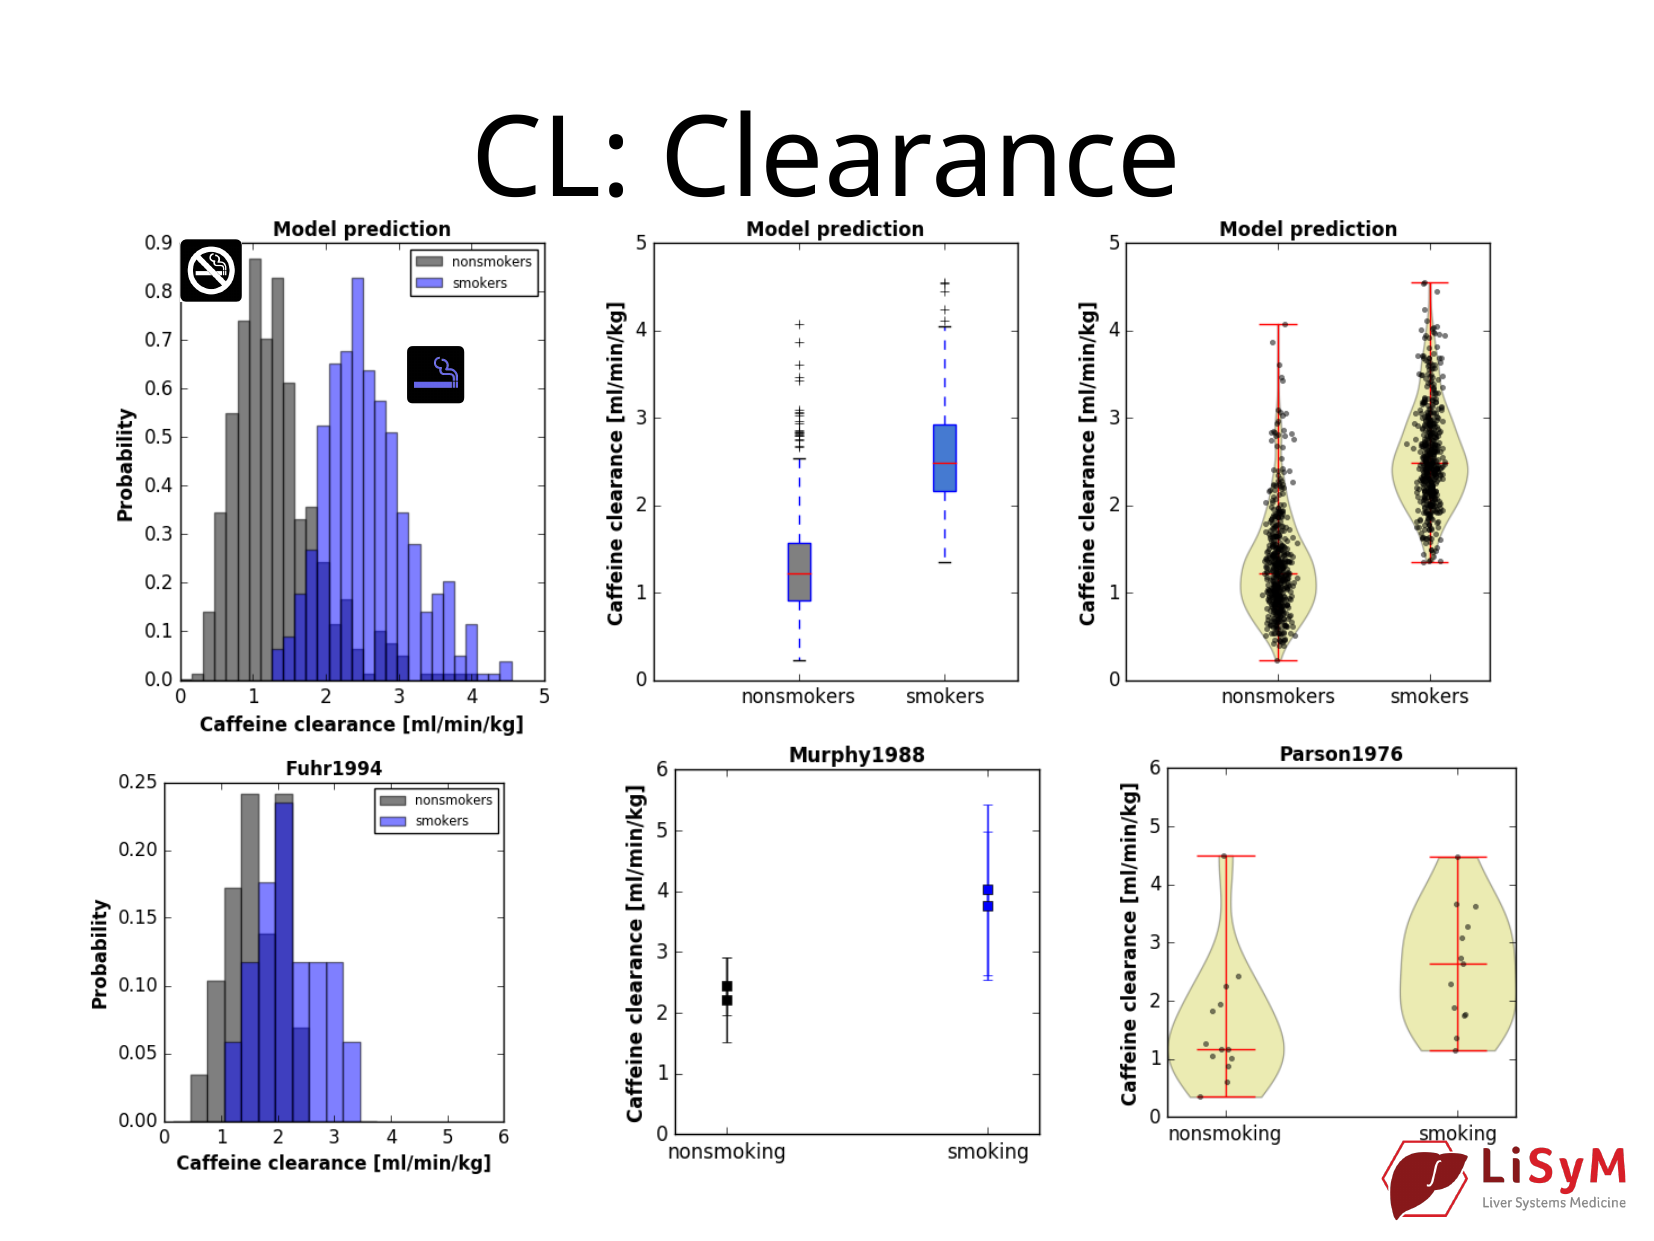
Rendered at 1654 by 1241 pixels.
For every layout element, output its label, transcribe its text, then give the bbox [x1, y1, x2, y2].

picture [105, 209, 1627, 1222]
picture [80, 749, 520, 1186]
title CL: Clearance [82, 49, 1571, 257]
